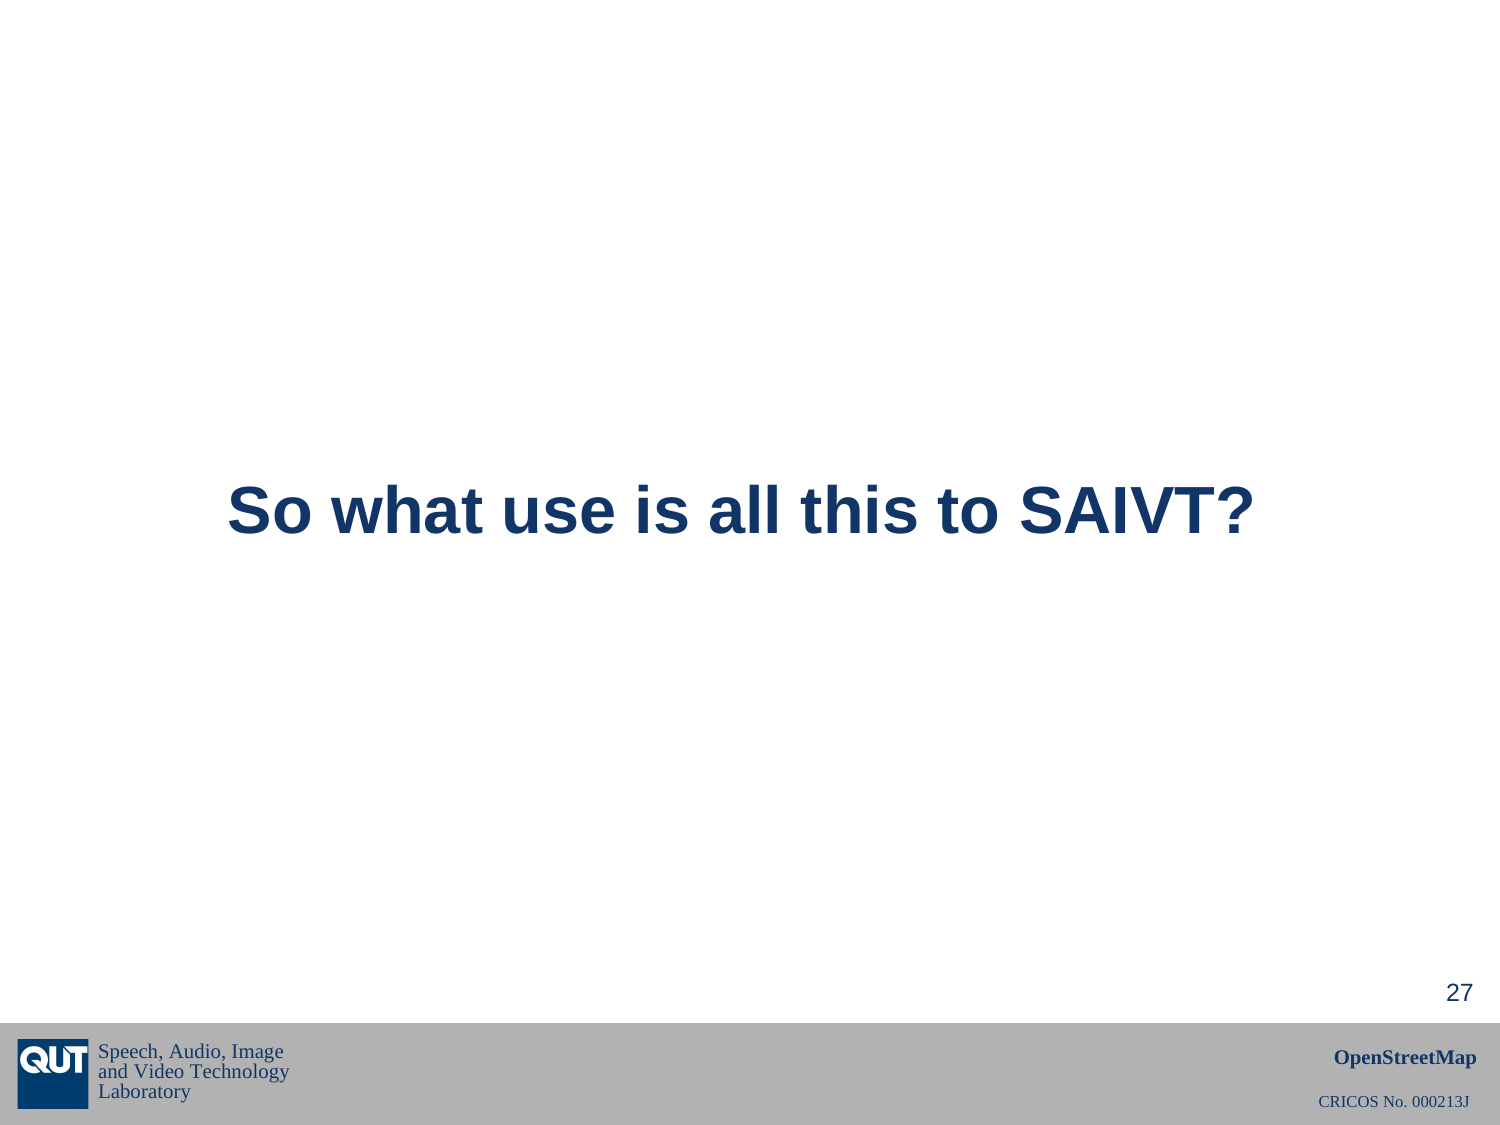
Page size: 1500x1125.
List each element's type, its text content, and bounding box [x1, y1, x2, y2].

picture [17, 1039, 89, 1109]
title So what use is all this to SAIVT? [67, 413, 1418, 602]
